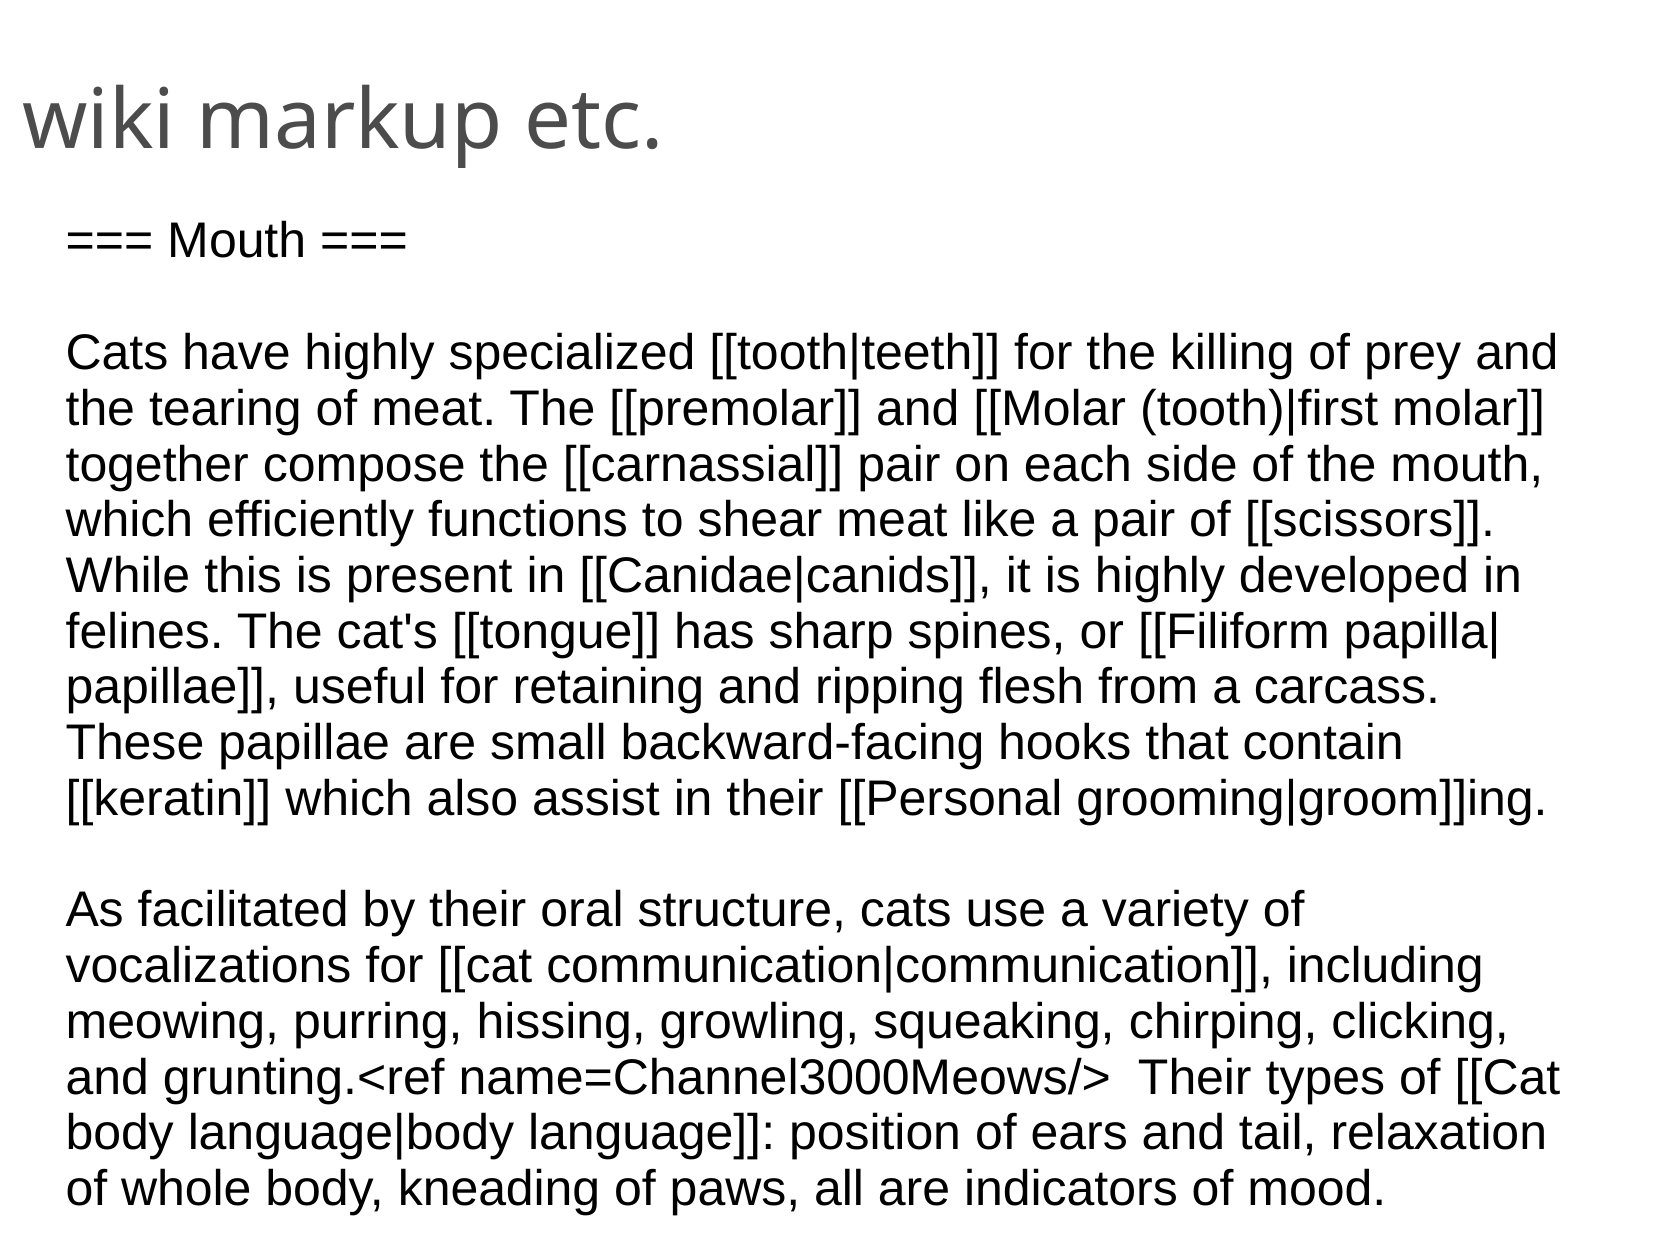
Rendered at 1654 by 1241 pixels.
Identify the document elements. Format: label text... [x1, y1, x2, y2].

title wiki markup etc. [22, 19, 1654, 213]
text_box === Mouth === Cats have highly specialized [[tooth|teeth]] for the killing of prey and the tearing of meat. The [[premolar]] and [[Molar (tooth)|first molar]] together compose the [[carnassial]] pair on each side of the mouth, which efficiently functions to shear meat like a pair of [[scissors]]. While this is present in [[Canidae|canids]], it is highly developed in felines. The cat's [[tongue]] has sharp spines, or [[Filiform papilla|papillae]], useful for retaining and ripping flesh from a carcass. These papillae are small backward-facing hooks that contain [[keratin]] which also assist in their [[Personal grooming|groom]]ing. As facilitated by their oral structure, cats use a variety of vocalizations for [[cat communication|communication]], including meowing, purring, hissing, growling, squeaking, chirping, clicking, and grunting.<ref name=Channel3000Meows/> Their types of [[Cat body language|body language]]: position of ears and tail, relaxation of whole body, kneading of paws, all are indicators of mood. [50, 205, 1599, 1224]
